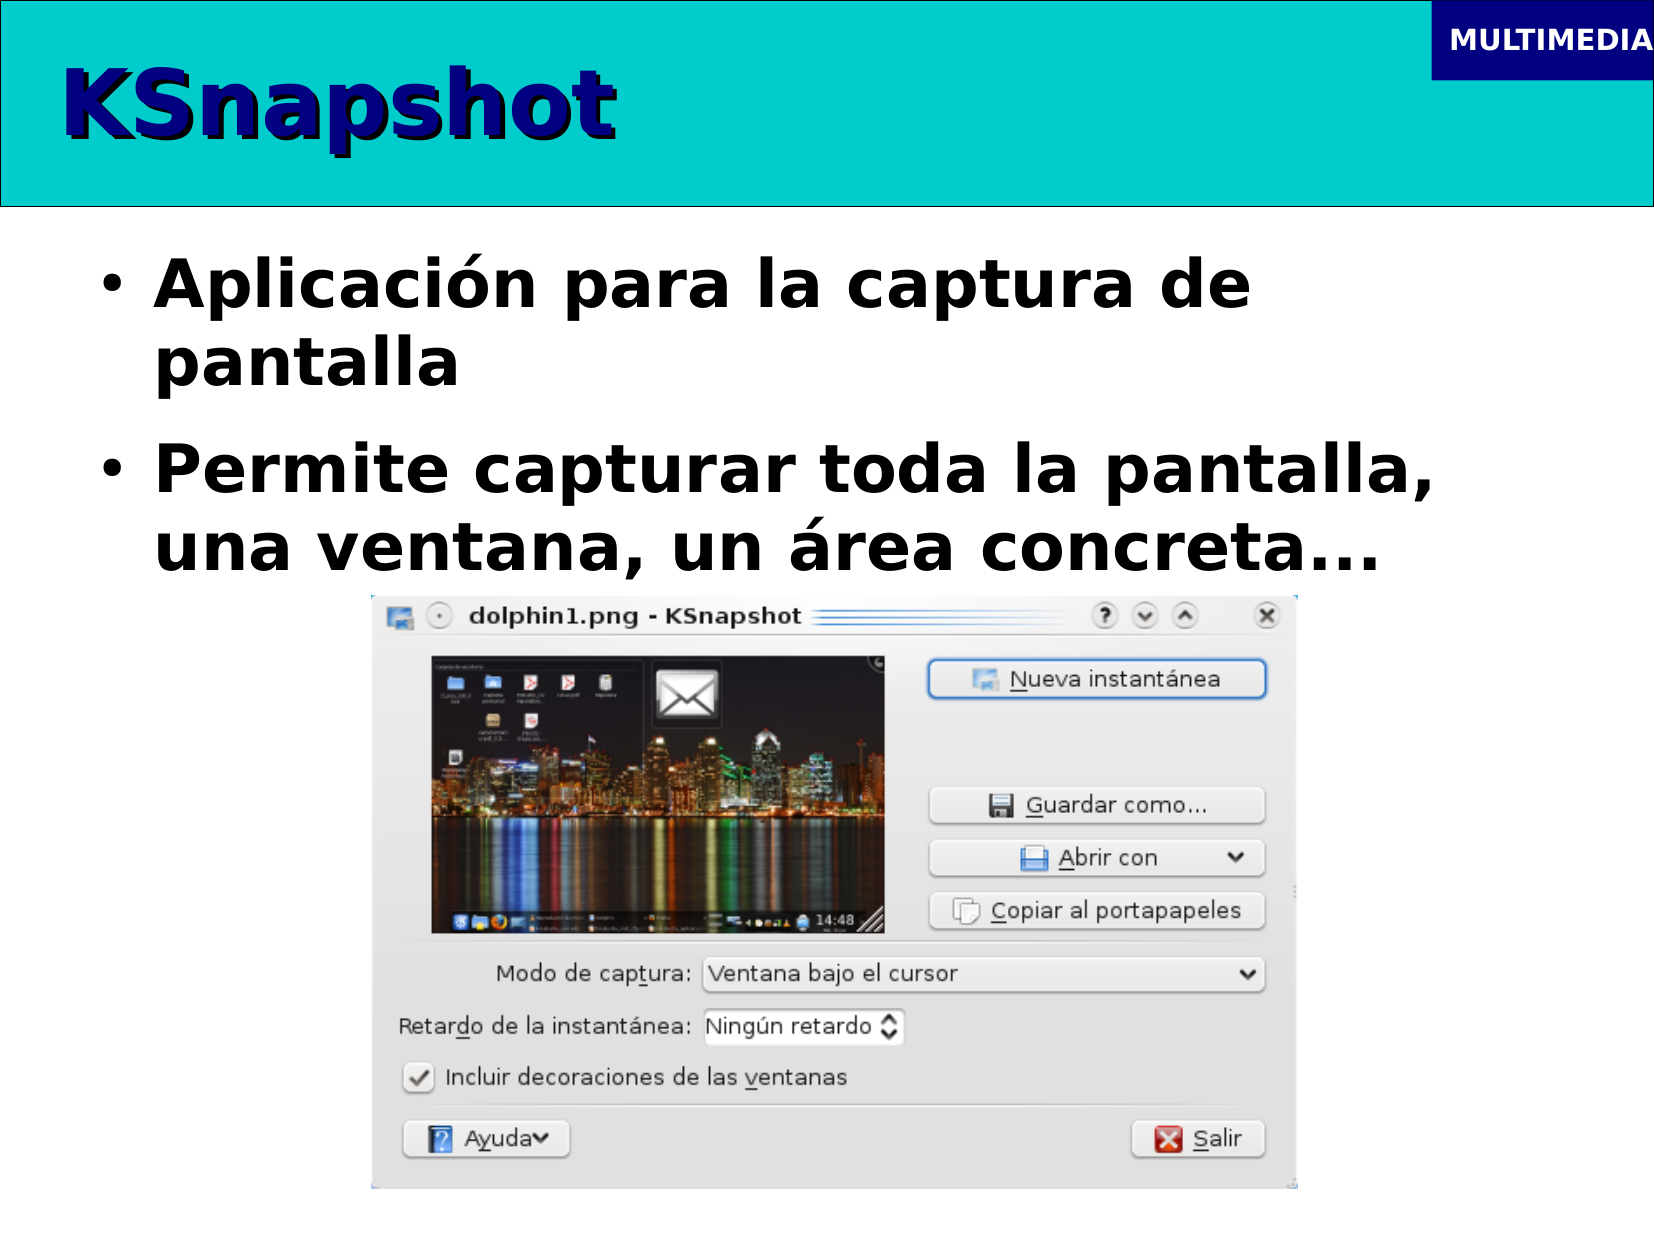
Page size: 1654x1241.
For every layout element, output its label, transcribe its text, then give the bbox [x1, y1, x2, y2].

picture [371, 595, 1298, 1189]
title KSnapshot [59, 22, 1654, 185]
list Aplicación para la captura de pantalla Permite capturar toda la pantalla, una ventana, un área concreta... [82, 245, 1571, 1094]
text_box MULTIMEDIA [1431, 0, 1654, 81]
